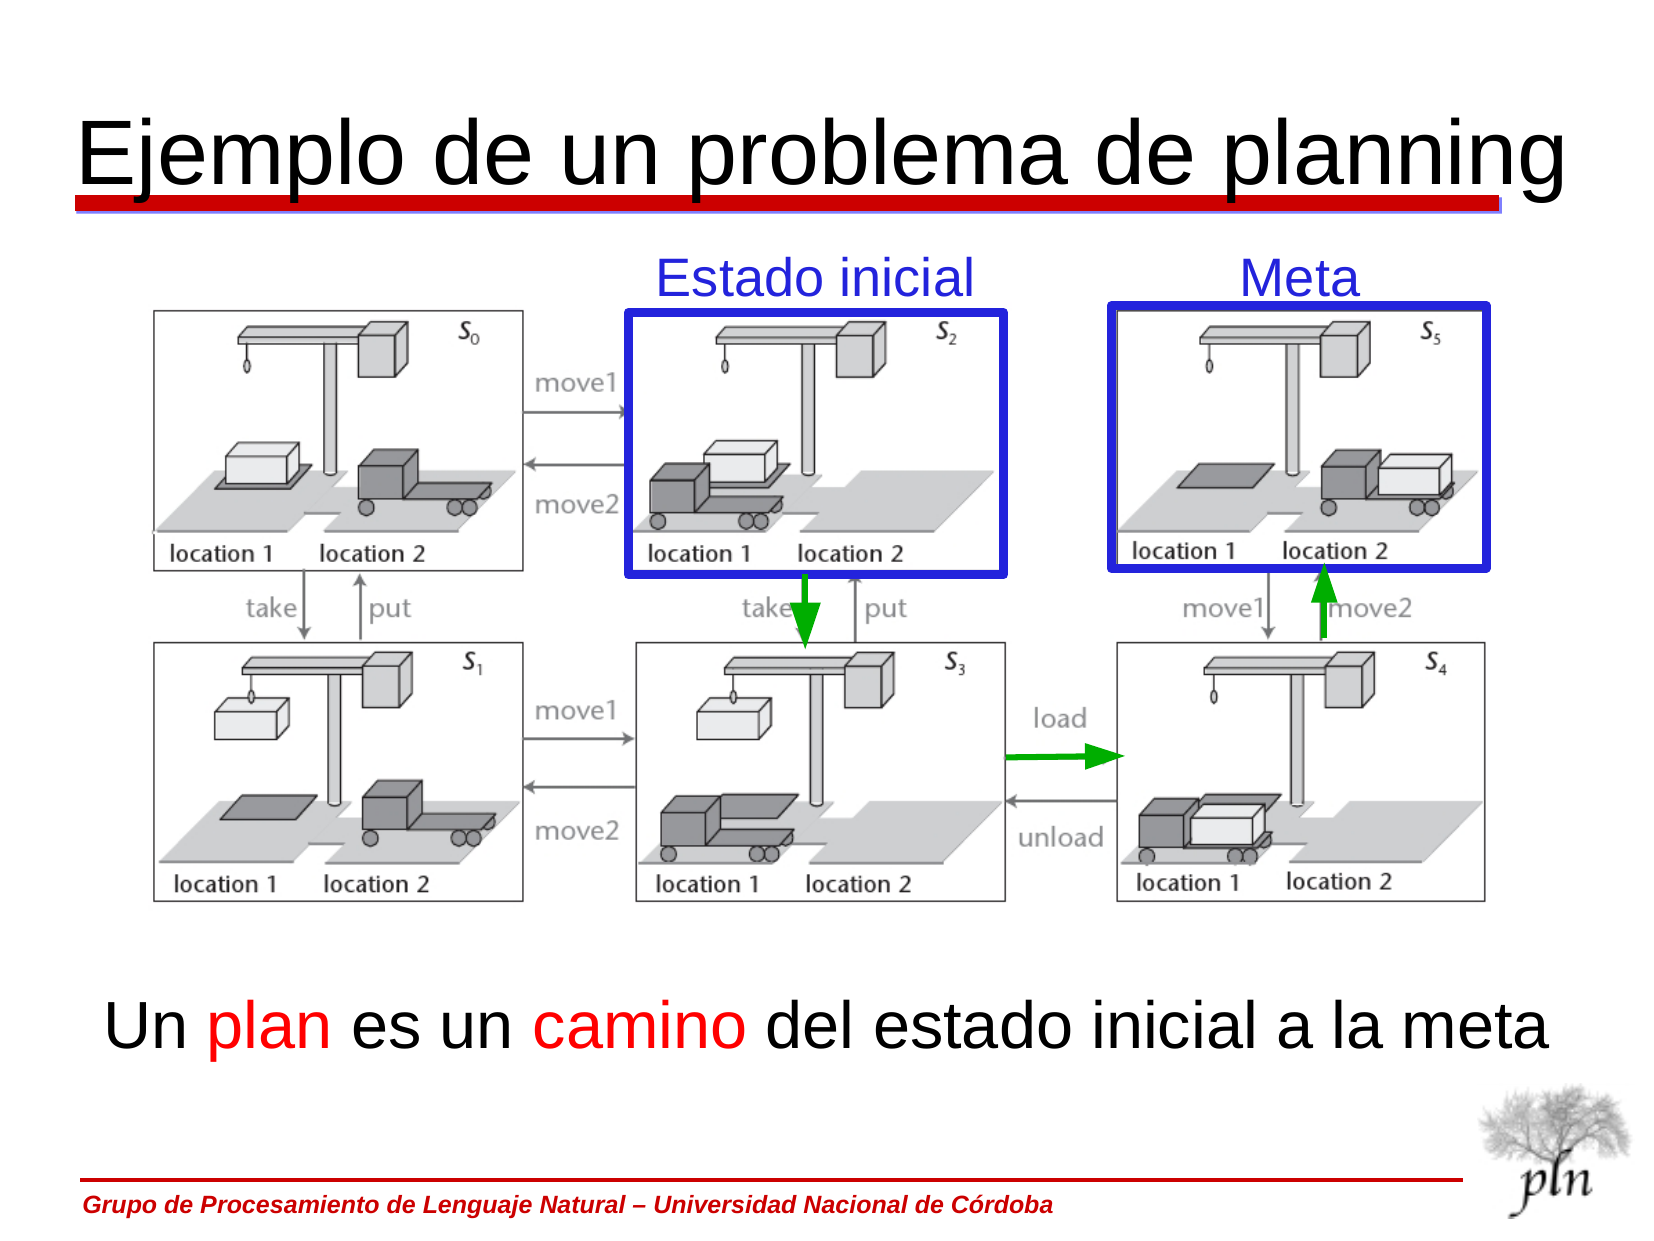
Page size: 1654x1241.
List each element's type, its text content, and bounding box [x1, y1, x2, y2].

text_box Estado inicial [628, 239, 1004, 316]
text_box Meta [1112, 239, 1488, 316]
title Ejemplo de un problema de planning [75, 56, 1571, 250]
picture [94, 250, 1552, 992]
picture [1571, 1083, 1635, 1219]
picture [633, 317, 999, 570]
list Un plan es un camino del estado inicial a la meta [82, 988, 1571, 1241]
picture [1116, 316, 1482, 564]
